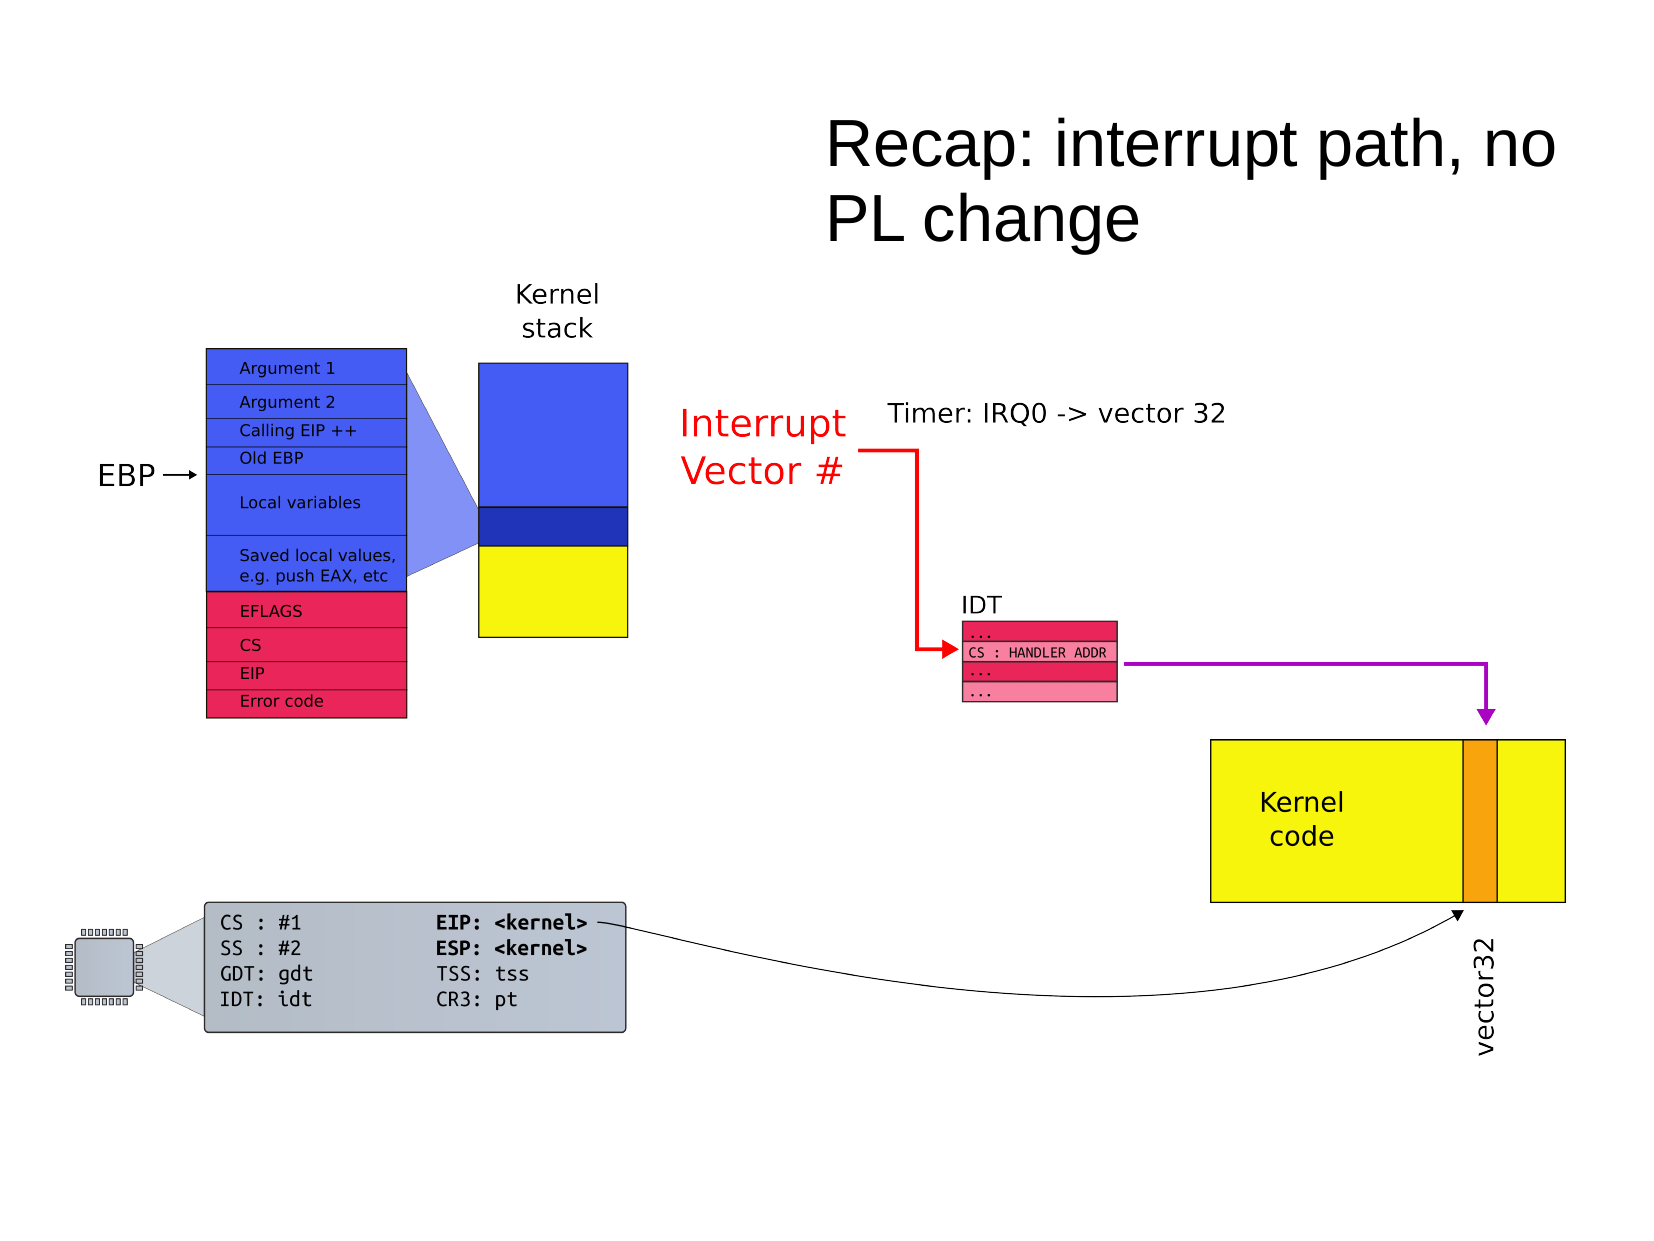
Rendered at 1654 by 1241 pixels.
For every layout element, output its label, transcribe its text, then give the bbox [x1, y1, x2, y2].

picture [65, 283, 1566, 1056]
list Recap: interrupt path, no PL change [825, 105, 1576, 301]
